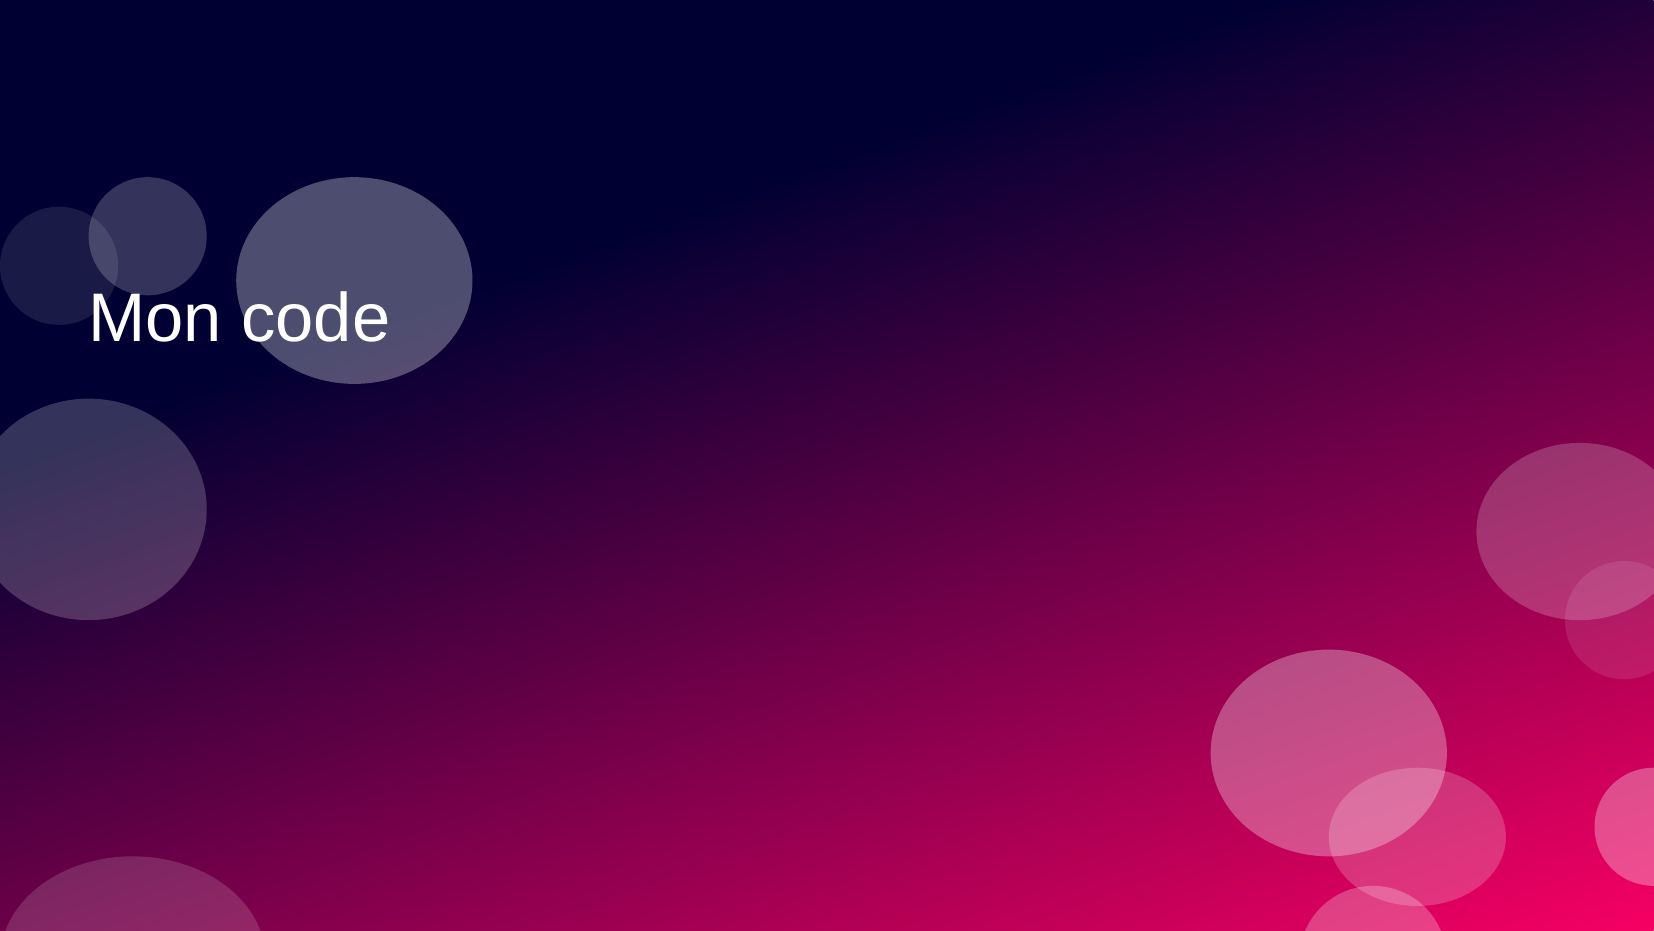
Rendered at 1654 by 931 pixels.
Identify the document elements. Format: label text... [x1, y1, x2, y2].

title Mon code [88, 236, 1565, 399]
